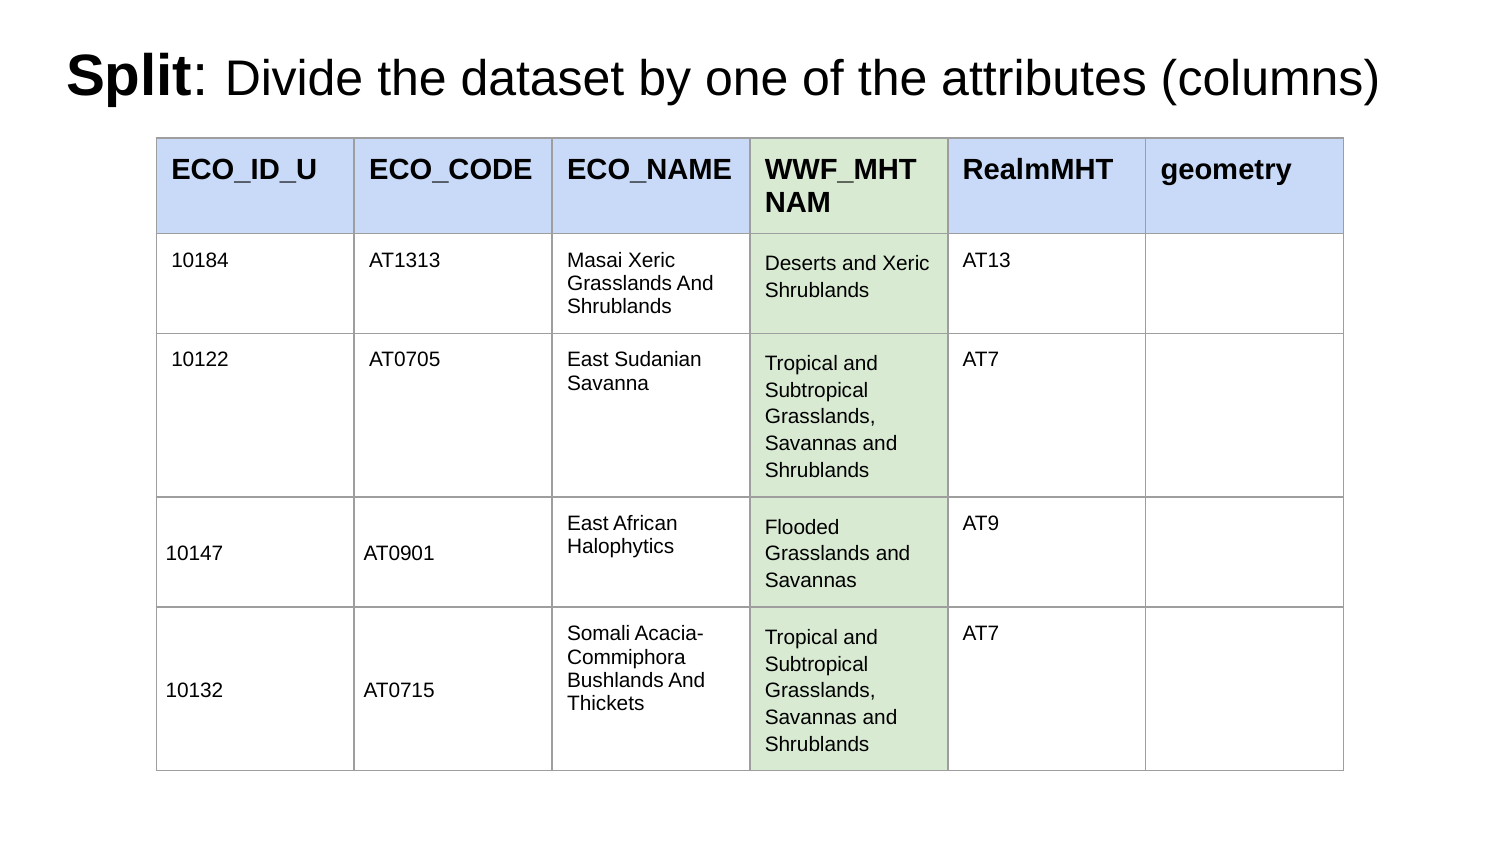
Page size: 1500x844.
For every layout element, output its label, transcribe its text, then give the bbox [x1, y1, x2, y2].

table_cell [1146, 498, 1343, 606]
table_cell AT1313 [355, 234, 551, 333]
table_cell 10132 [157, 608, 353, 770]
table_cell 10147 [157, 498, 353, 606]
table_cell 10122 [157, 334, 353, 496]
table_cell [1146, 608, 1343, 770]
table_cell Tropical and Subtropical Grasslands, Savannas and Shrublands [751, 608, 947, 770]
table_cell AT7 [949, 334, 1145, 496]
table_header geometry [1146, 139, 1343, 233]
table_header ECO_CODE [355, 139, 551, 233]
table_cell AT0705 [355, 334, 551, 496]
table_cell AT7 [949, 608, 1145, 770]
table_header RealmMHT [949, 139, 1145, 233]
table_cell Masai Xeric Grasslands And Shrublands [553, 234, 749, 333]
table_cell AT13 [949, 234, 1145, 333]
table_header ECO_NAME [553, 139, 749, 233]
table_cell AT0715 [355, 608, 551, 770]
table_cell AT9 [949, 498, 1145, 606]
title Split: Divide the dataset by one of the attributes (columns) [51, 22, 1449, 117]
table_header WWF_MHTNAM [751, 139, 947, 233]
table_cell AT0901 [355, 498, 551, 606]
table_cell [1146, 334, 1343, 496]
table_cell [1146, 234, 1343, 333]
table_cell Flooded Grasslands and Savannas [751, 498, 947, 606]
table_cell Tropical and Subtropical Grasslands, Savannas and Shrublands [751, 334, 947, 496]
table_cell Deserts and Xeric Shrublands [751, 234, 947, 333]
table_header ECO_ID_U [157, 139, 353, 233]
table_cell East African Halophytics [553, 498, 749, 606]
table_cell East Sudanian Savanna [553, 334, 749, 496]
table_cell 10184 [157, 234, 353, 333]
table_cell Somali Acacia-Commiphora Bushlands And Thickets [553, 608, 749, 770]
